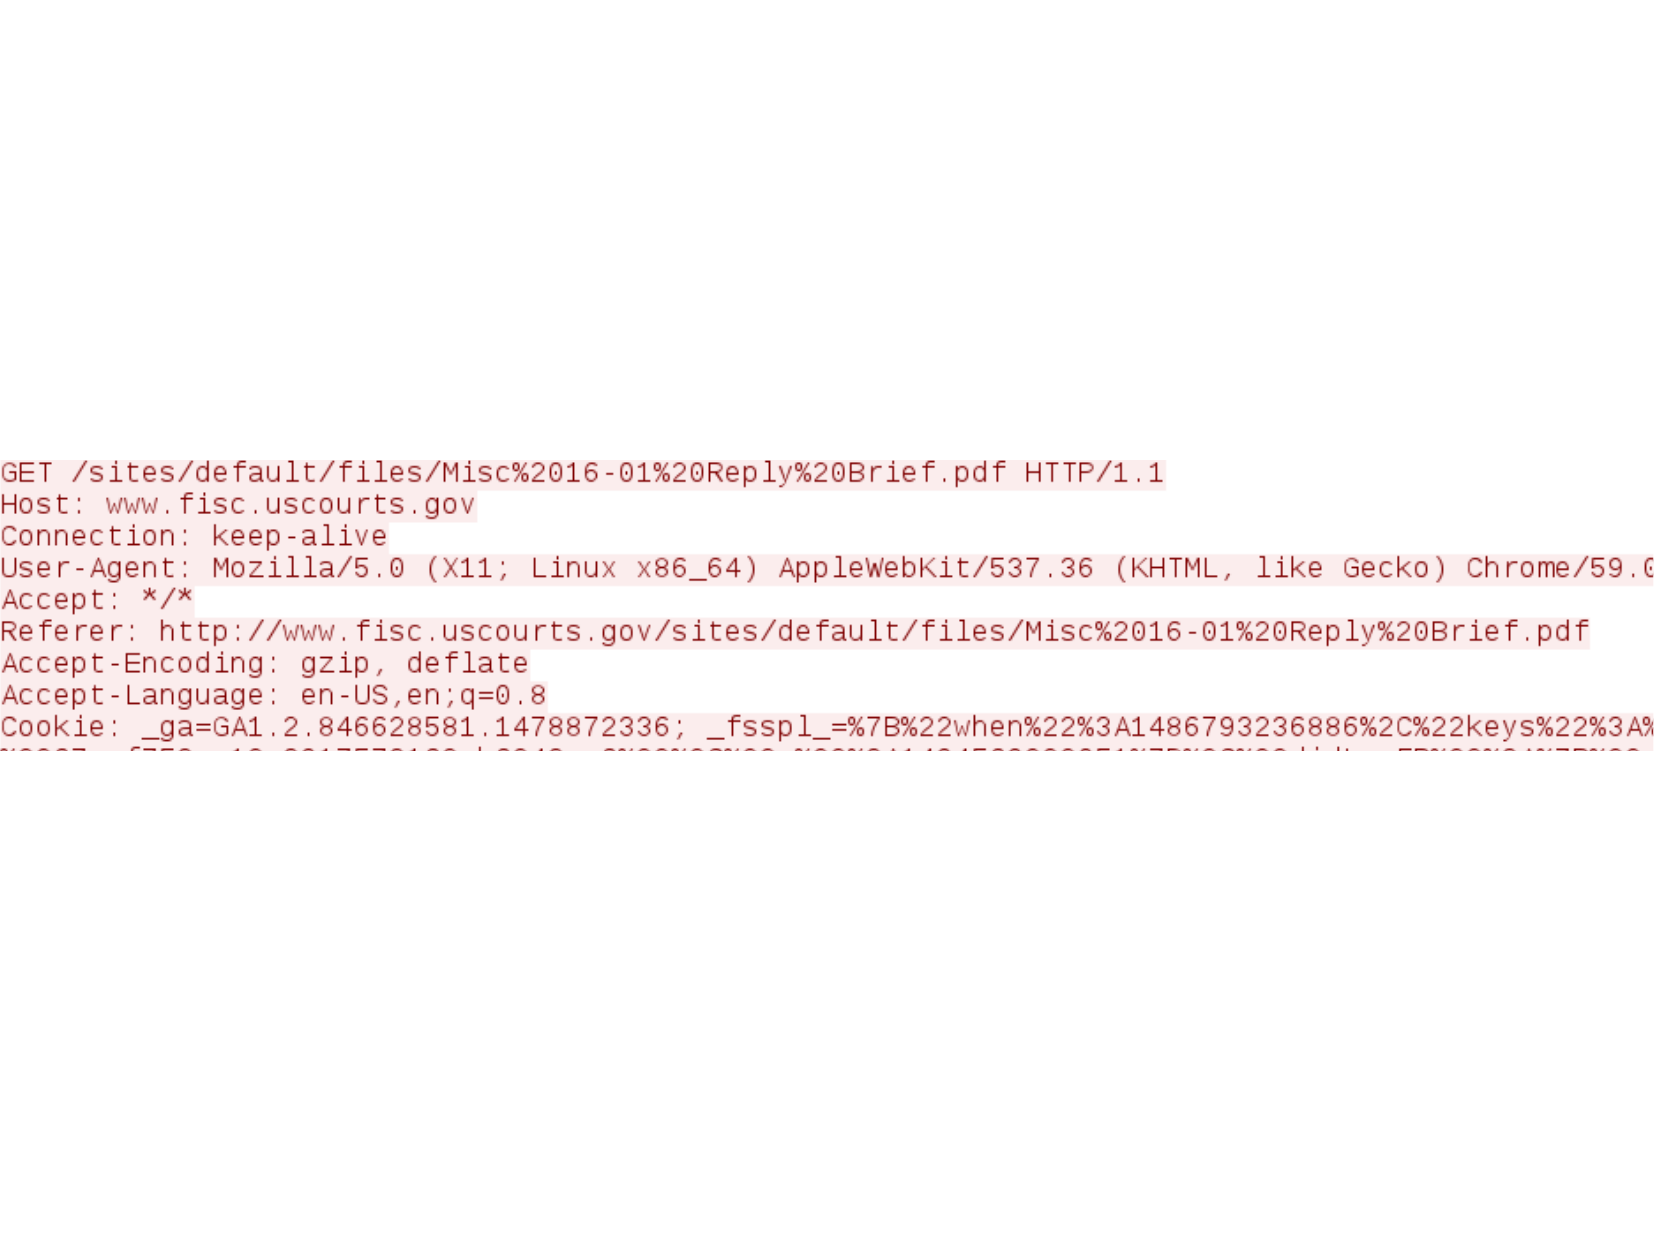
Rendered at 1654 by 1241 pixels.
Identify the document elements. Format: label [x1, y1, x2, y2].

picture [0, 460, 1654, 751]
